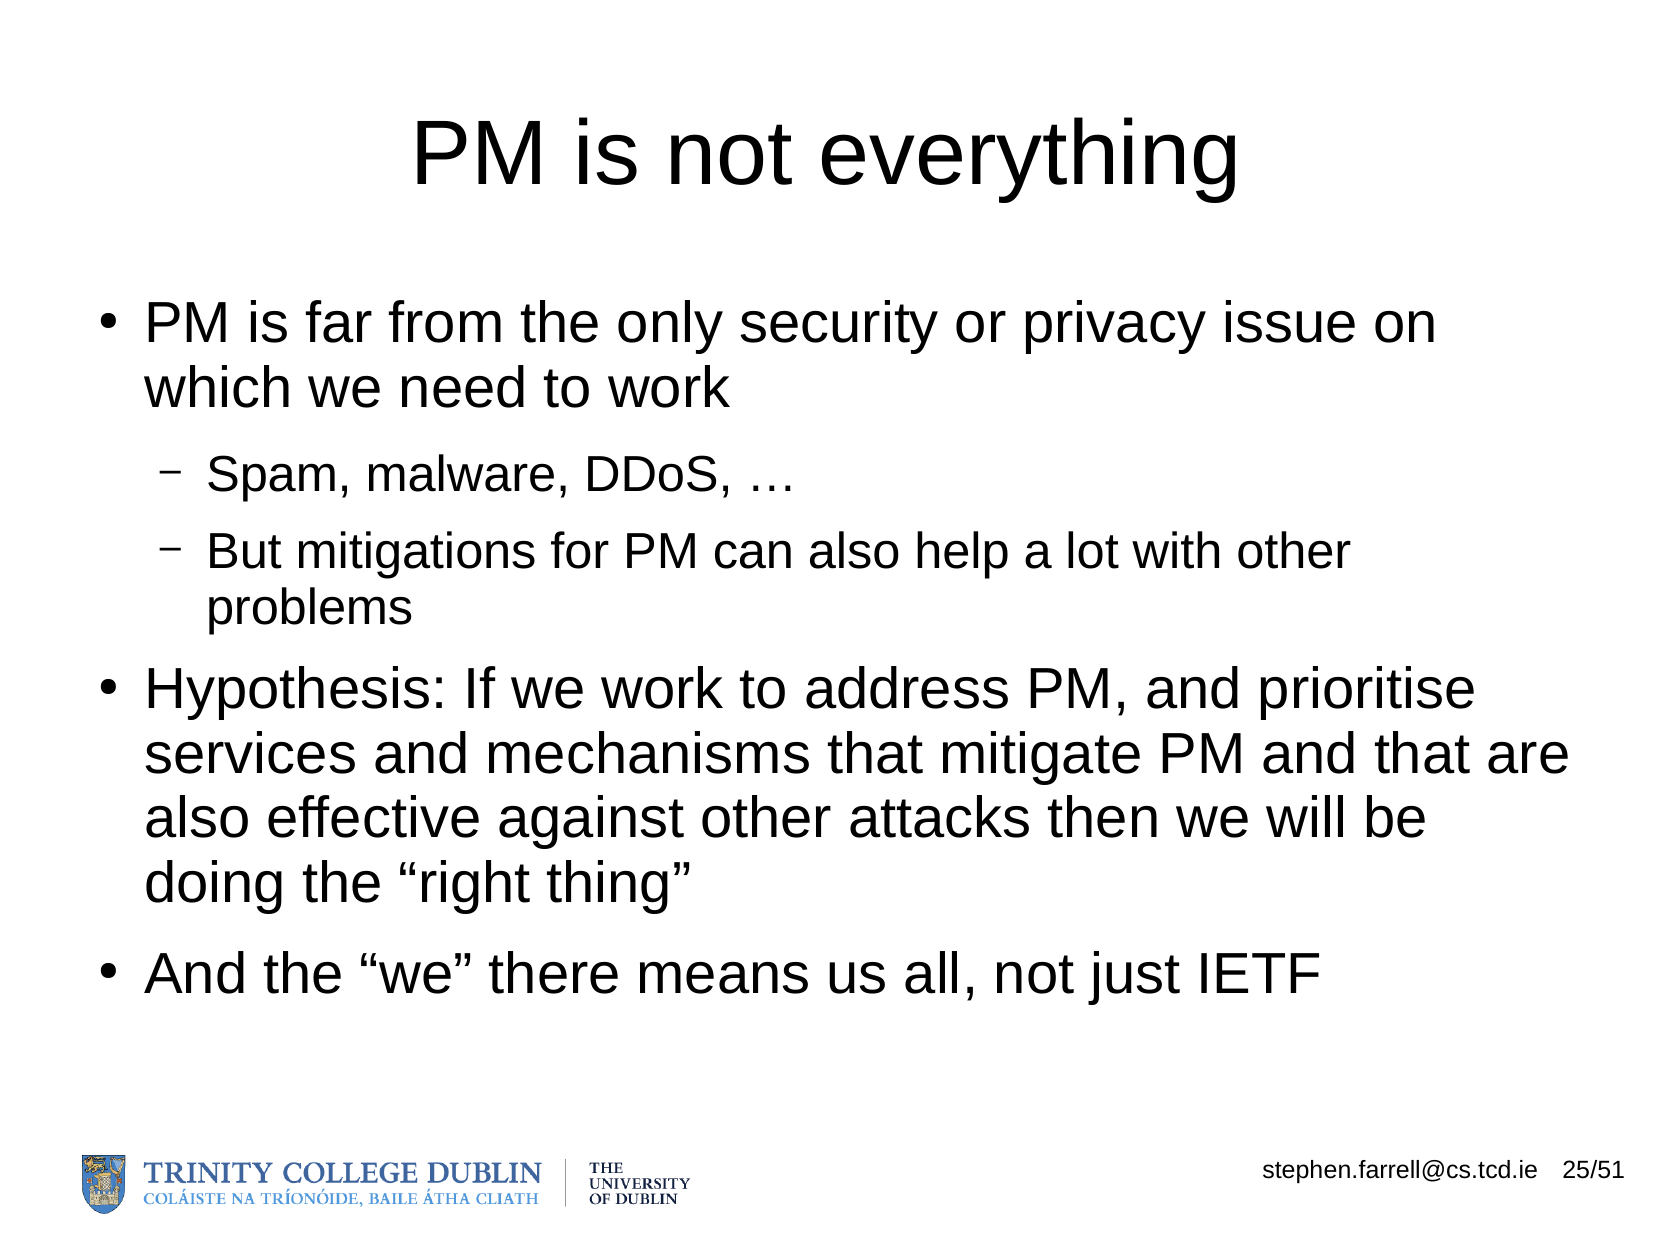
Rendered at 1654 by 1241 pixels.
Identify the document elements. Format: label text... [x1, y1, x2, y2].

list PM is far from the only security or privacy issue on which we need to work Spam, malware, DDoS, … But mitigations for PM can also help a lot with other problems Hypothesis: If we work to address PM, and prioritise services and mechanisms that mitigate PM and that are also effective against other attacks then we will be doing the “right thing” And the “we” there means us all, not just IETF [82, 290, 1571, 1010]
picture [82, 1155, 694, 1214]
title PM is not everything [82, 49, 1571, 257]
